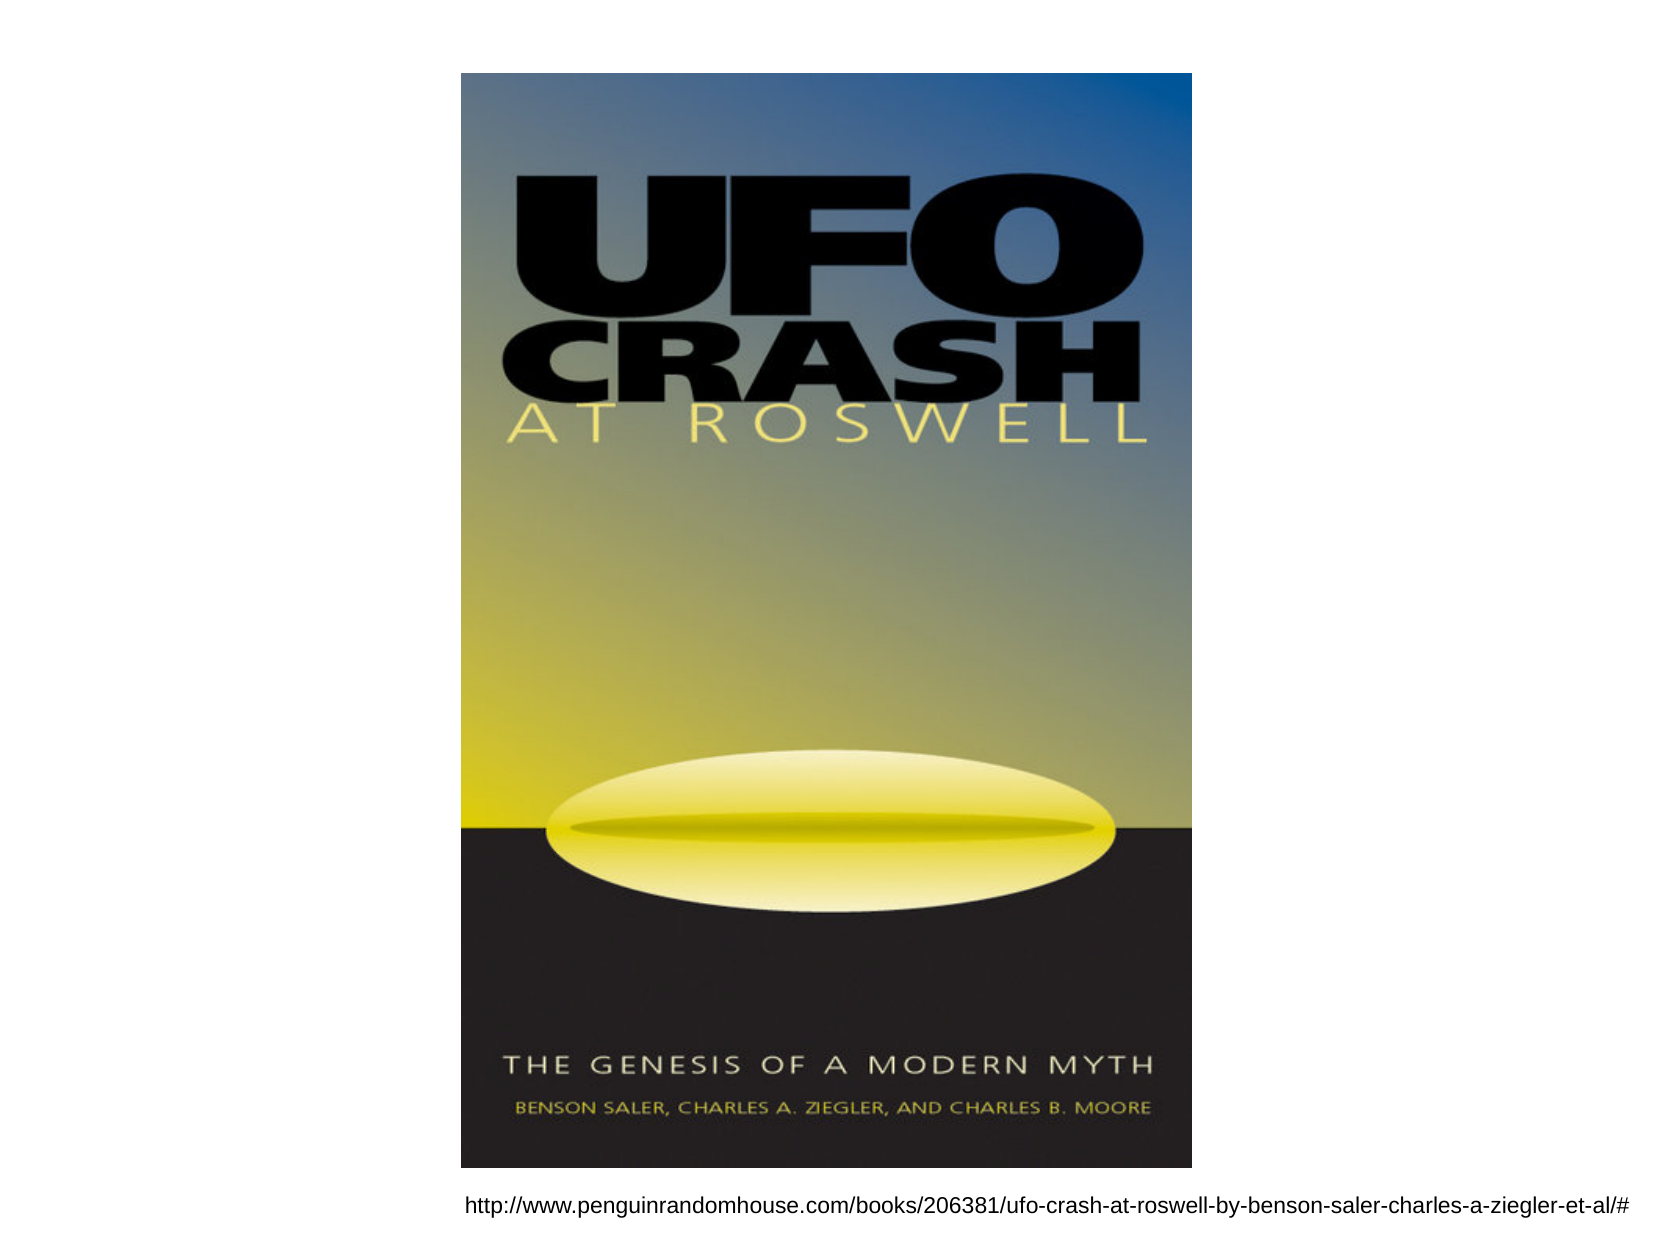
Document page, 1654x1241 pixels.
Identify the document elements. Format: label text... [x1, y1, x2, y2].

text_box http://www.penguinrandomhouse.com/books/206381/ufo-crash-at-roswell-by-benson-saler-charles-a-ziegler-et-al/# [450, 1185, 1654, 1241]
picture [461, 73, 1192, 1168]
